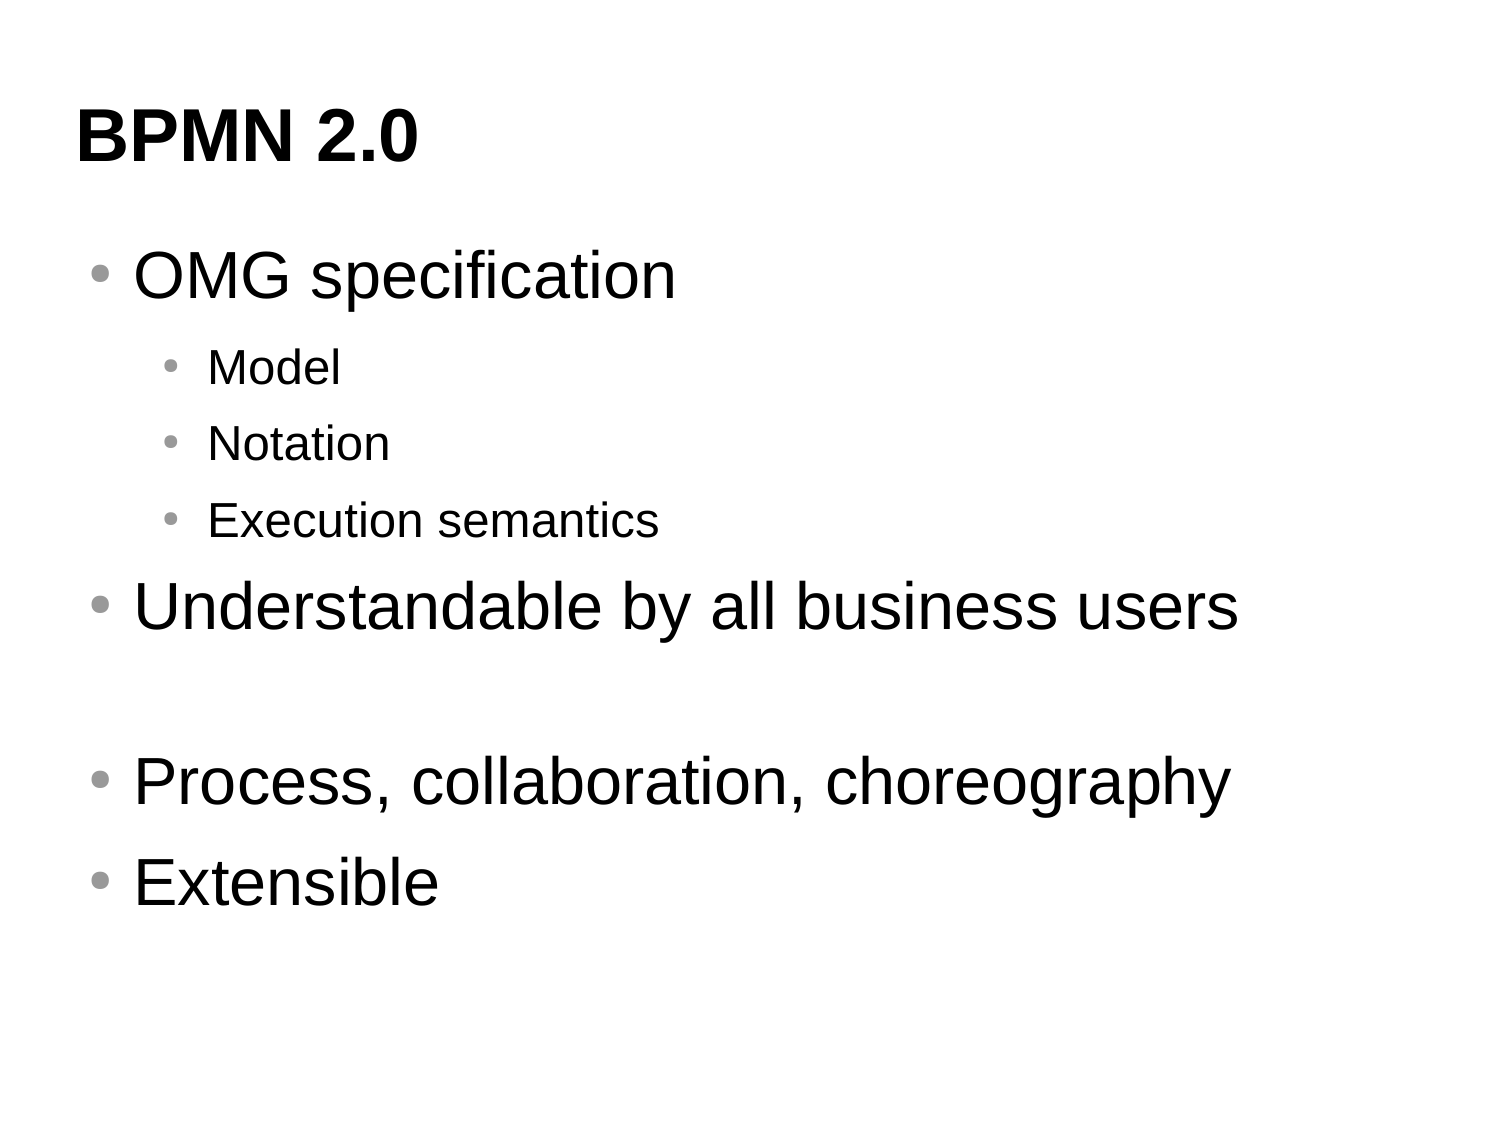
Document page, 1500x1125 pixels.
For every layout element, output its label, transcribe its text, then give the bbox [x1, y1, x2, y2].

title BPMN 2.0 [74, 50, 1425, 221]
list OMG specification Model Notation Execution semantics Understandable by all business users Process, collaboration, choreography Extensible [73, 238, 1424, 943]
